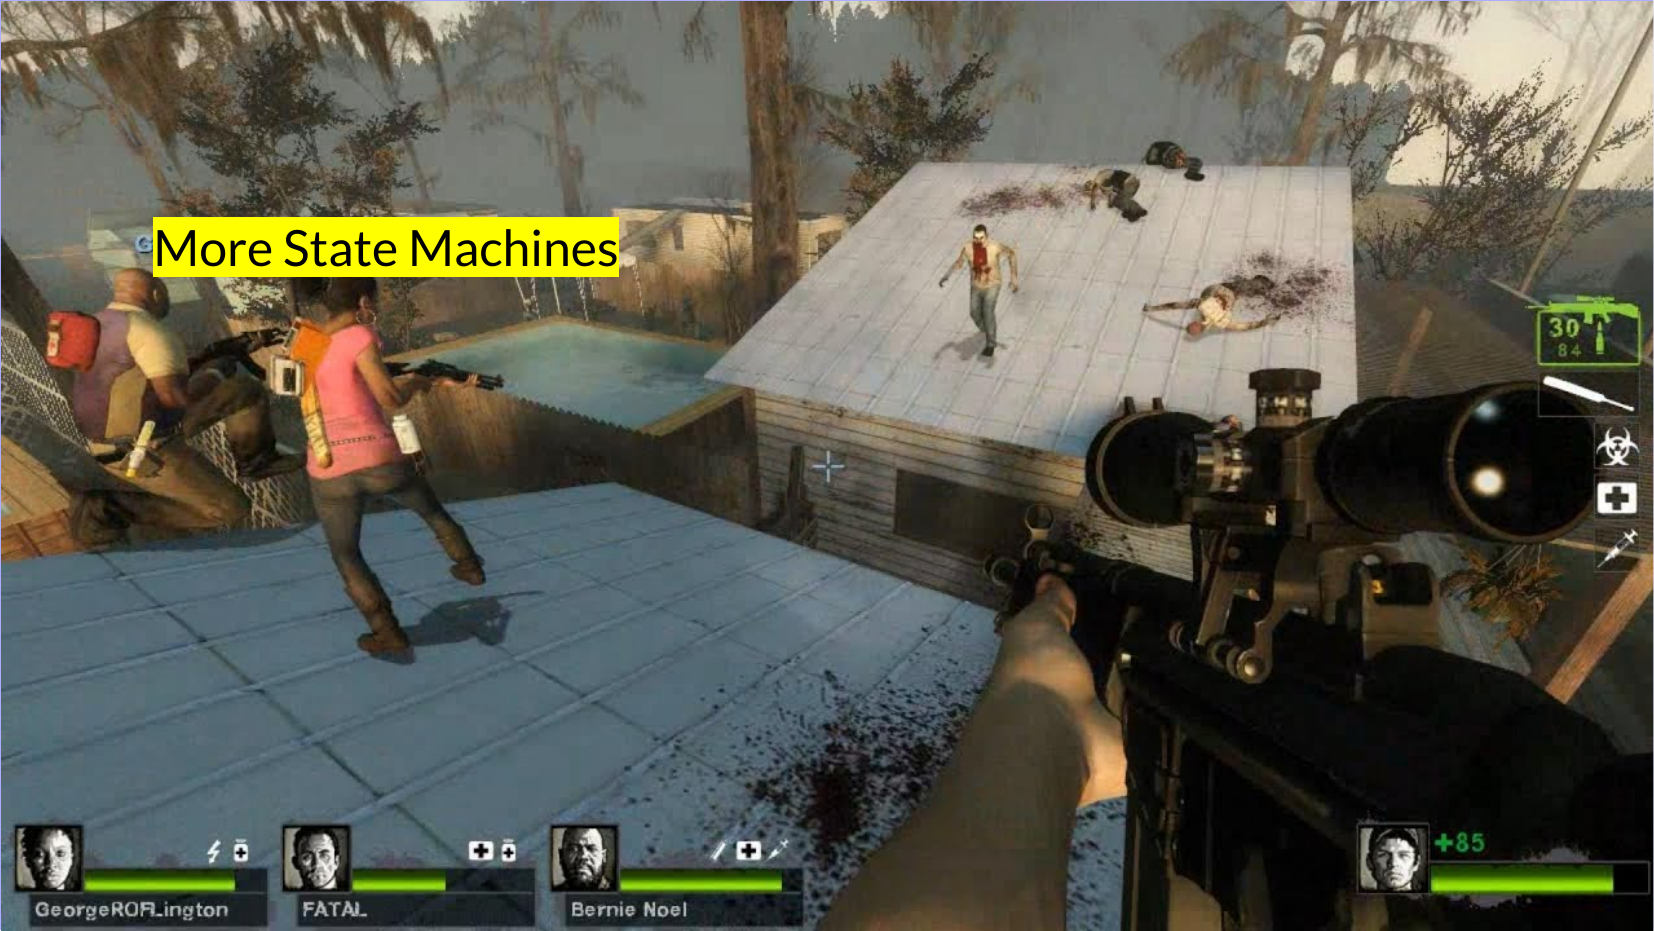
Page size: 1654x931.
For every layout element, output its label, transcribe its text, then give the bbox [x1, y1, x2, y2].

picture [1, 1, 1654, 931]
list More State Machines [82, 217, 1571, 839]
